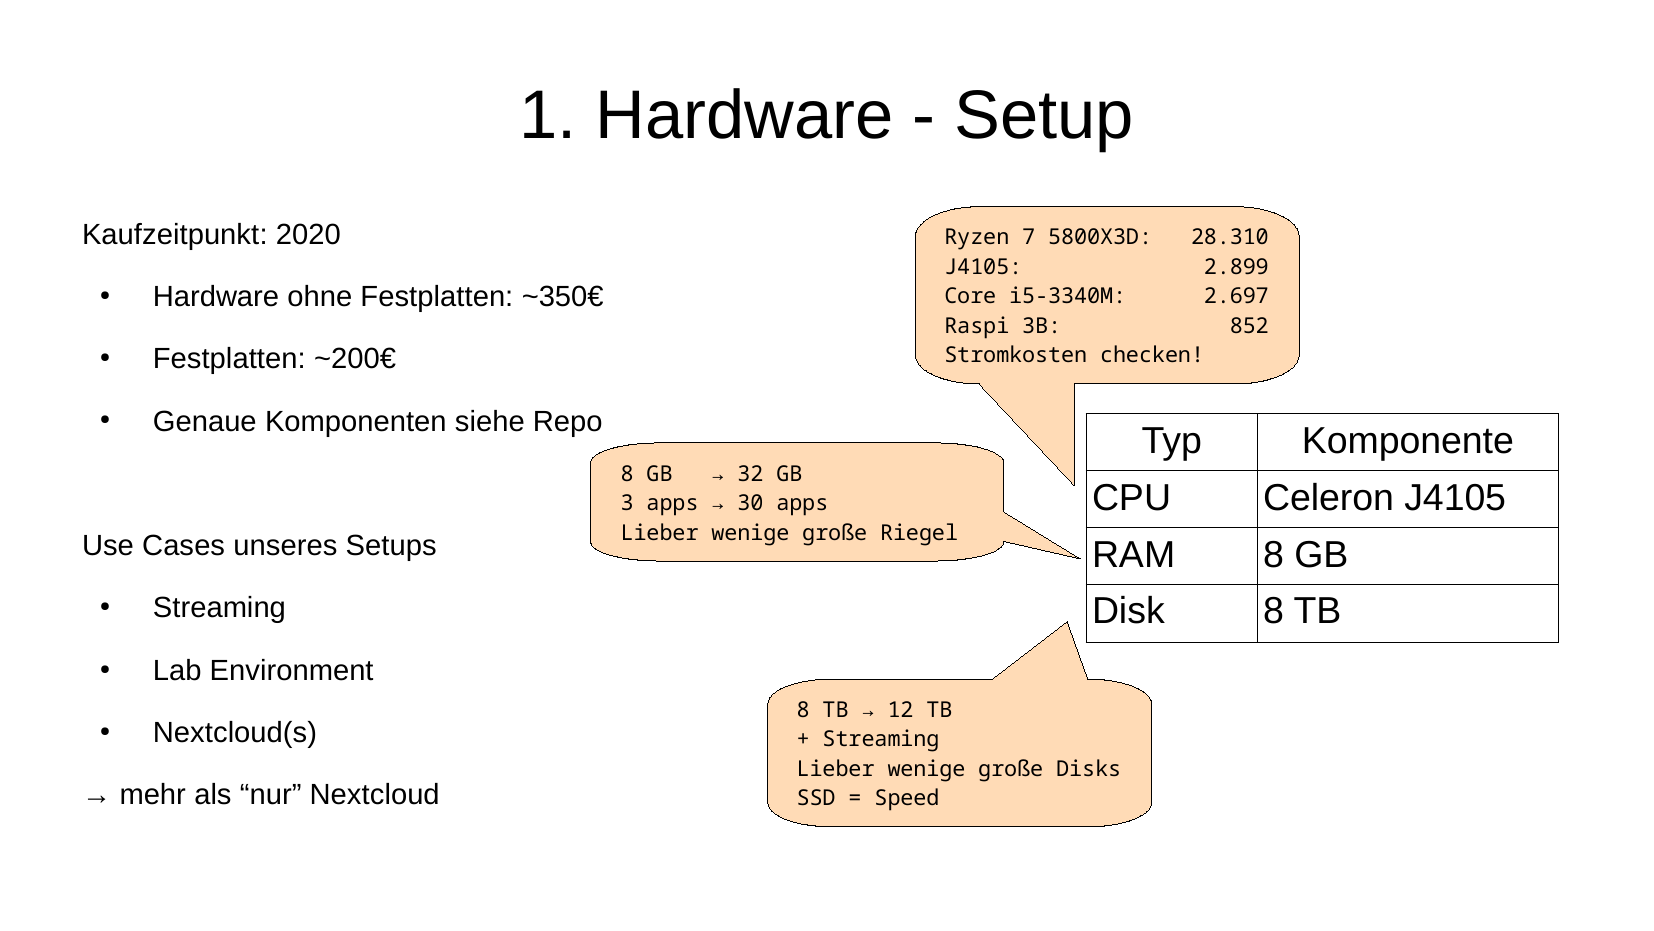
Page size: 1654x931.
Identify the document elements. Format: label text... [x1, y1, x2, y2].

text_box 8 GB → 32 GB 3 apps → 30 apps Lieber wenige große Riegel [590, 442, 1081, 562]
table_cell RAM [1087, 528, 1257, 584]
table_cell 8 GB [1258, 528, 1558, 584]
table_cell CPU [1087, 471, 1257, 527]
table_header Typ [1087, 414, 1257, 470]
table_cell Celeron J4105 [1258, 471, 1558, 527]
title 1. Hardware - Setup [82, 37, 1571, 193]
text_box 8 TB → 12 TB + Streaming Lieber wenige große Disks SSD = Speed [767, 621, 1152, 827]
table_header Komponente [1258, 414, 1558, 470]
list Kaufzeitpunkt: 2020 Hardware ohne Festplatten: ~350€ Festplatten: ~200€ Genaue Komponenten siehe Repo Use Cases unseres Setups Streaming Lab Environment Nextcloud(s) → mehr als “nur” Nextcloud [82, 217, 1571, 886]
text_box Ryzen 7 5800X3D: 28.310 J4105: 2.899 Core i5-3340M: 2.697 Raspi 3B: 852 Stromkosten checken! [915, 206, 1300, 486]
table_cell 8 TB [1258, 585, 1558, 642]
table_cell Disk [1087, 585, 1257, 642]
